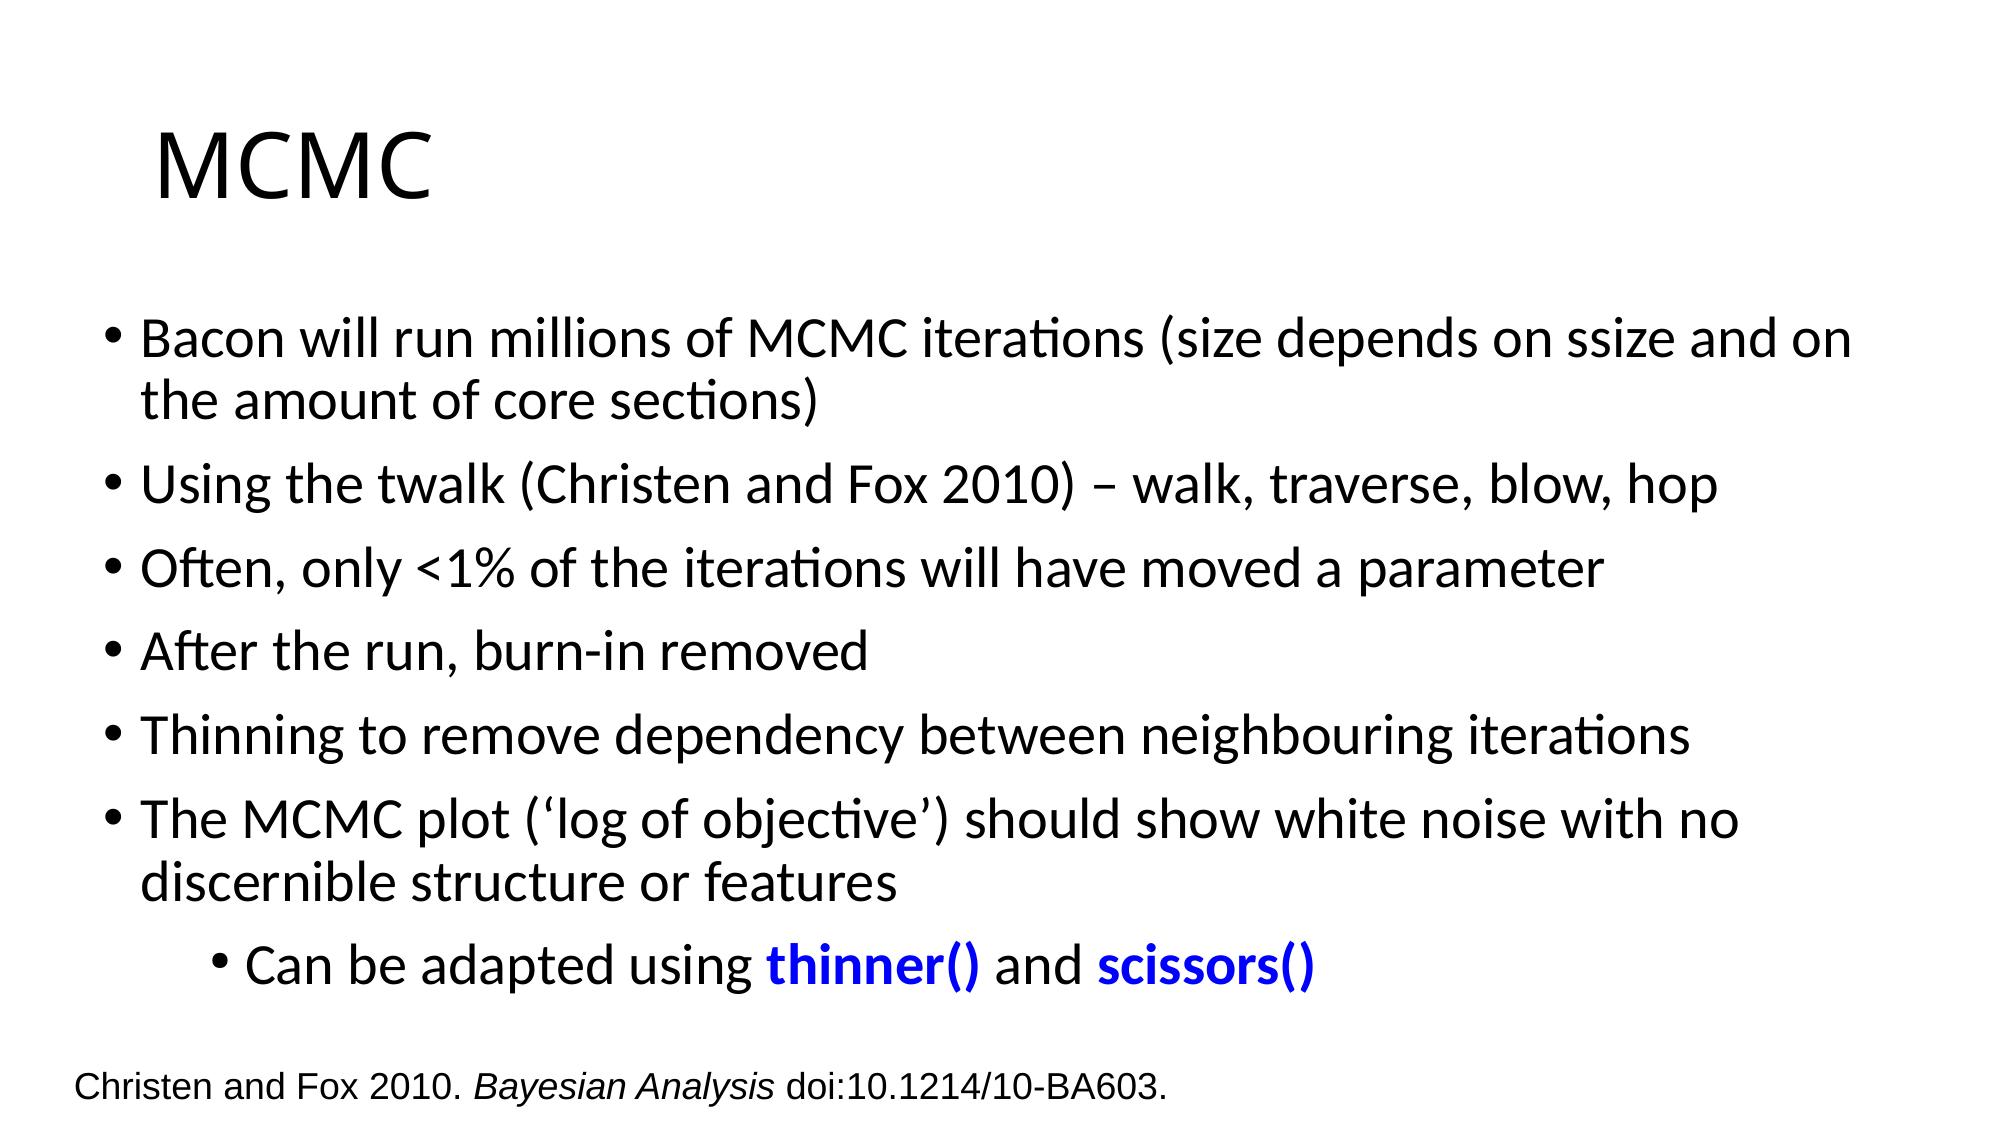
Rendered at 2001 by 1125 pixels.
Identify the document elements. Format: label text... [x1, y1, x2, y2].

text_box MCMC [137, 59, 1863, 278]
text_box Christen and Fox 2010. Bayesian Analysis doi:10.1214/10-BA603. [59, 1058, 1184, 1116]
text_box Bacon will run millions of MCMC iterations (size depends on ssize and on the amount of core sections) Using the twalk (Christen and Fox 2010) – walk, traverse, blow, hop Often, only <1% of the iterations will have moved a parameter After the run, burn-in removed Thinning to remove dependency between neighbouring iterations The MCMC plot (‘log of objective’) should show white noise with no discernible structure or features Can be adapted using thinner() and scissors() [88, 299, 1949, 1014]
